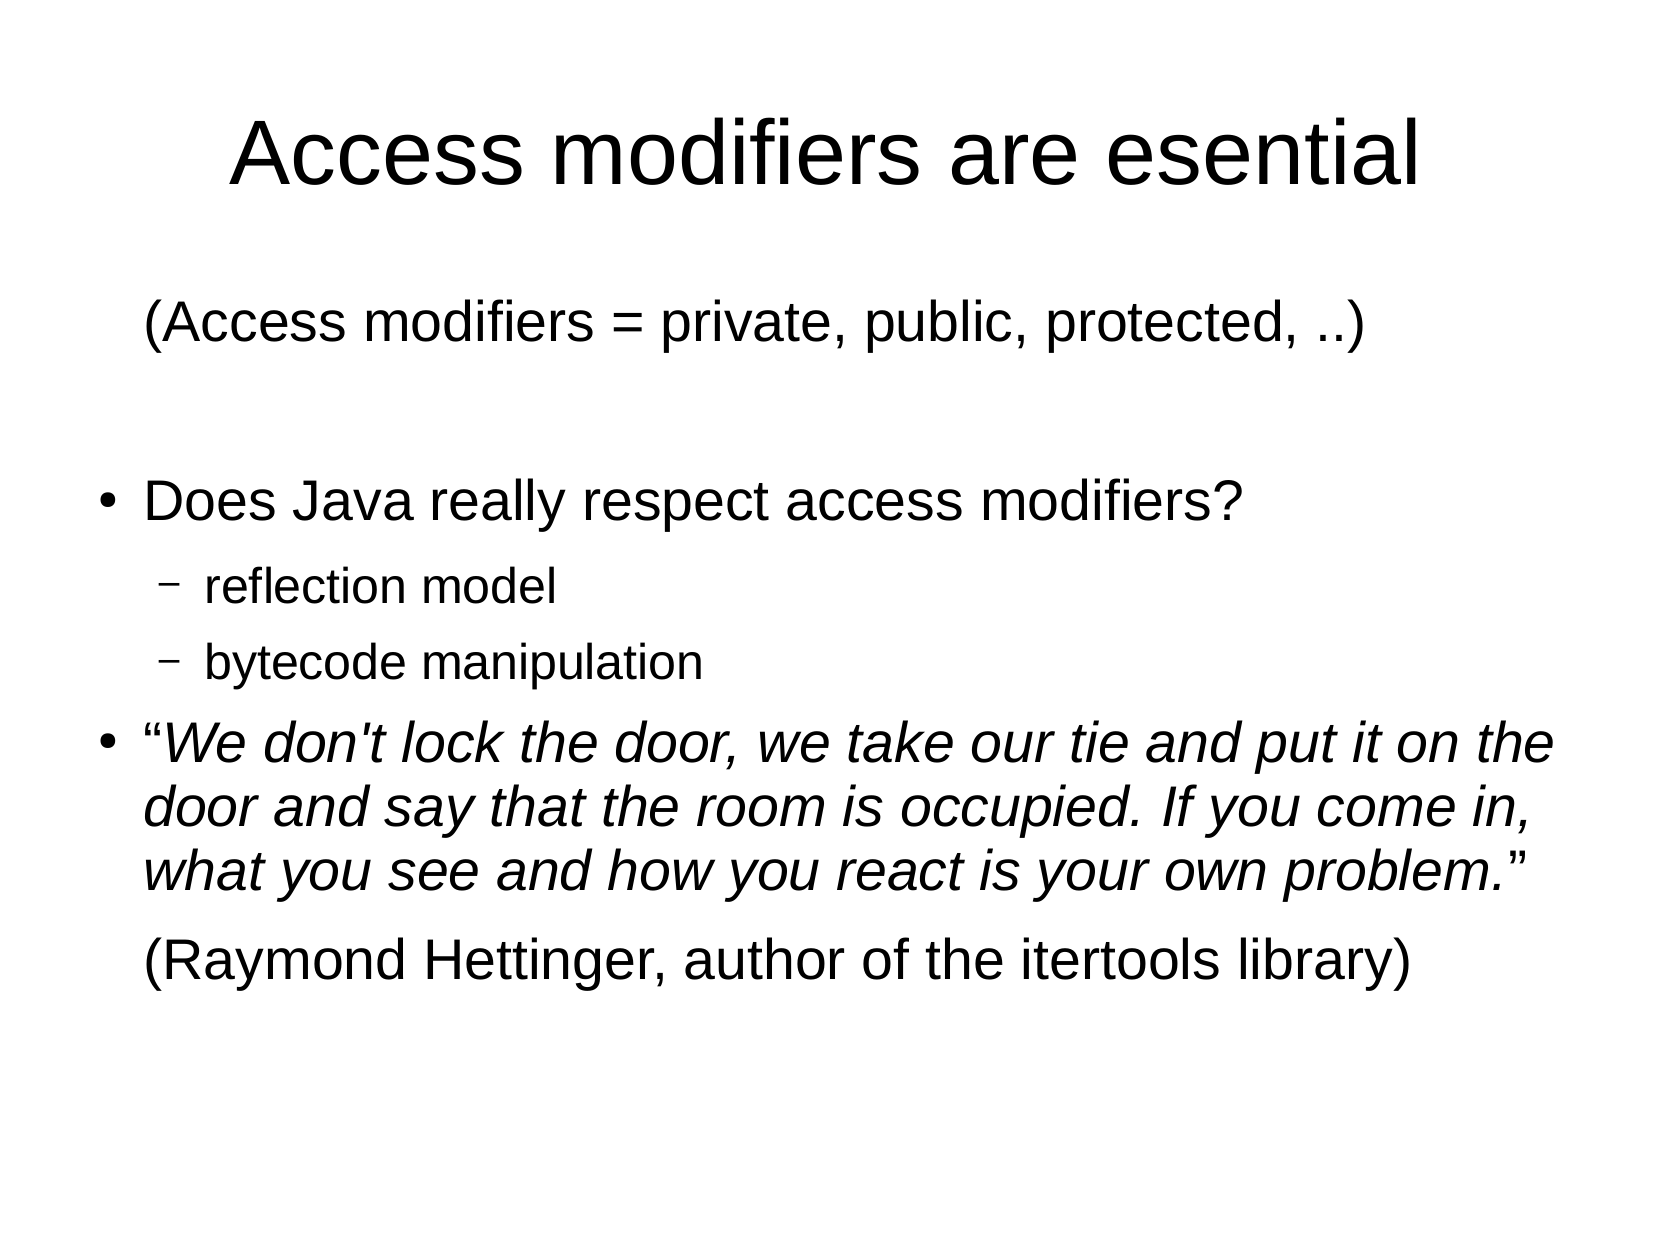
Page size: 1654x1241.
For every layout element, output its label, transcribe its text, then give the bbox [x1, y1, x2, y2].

list (Access modifiers = private, public, protected, ..) Does Java really respect access modifiers? reflection model bytecode manipulation “We don't lock the door, we take our tie and put it on the door and say that the room is occupied. If you come in, what you see and how you react is your own problem.” (Raymond Hettinger, author of the itertools library) [82, 290, 1571, 1010]
title Access modifiers are esential [82, 49, 1571, 257]
